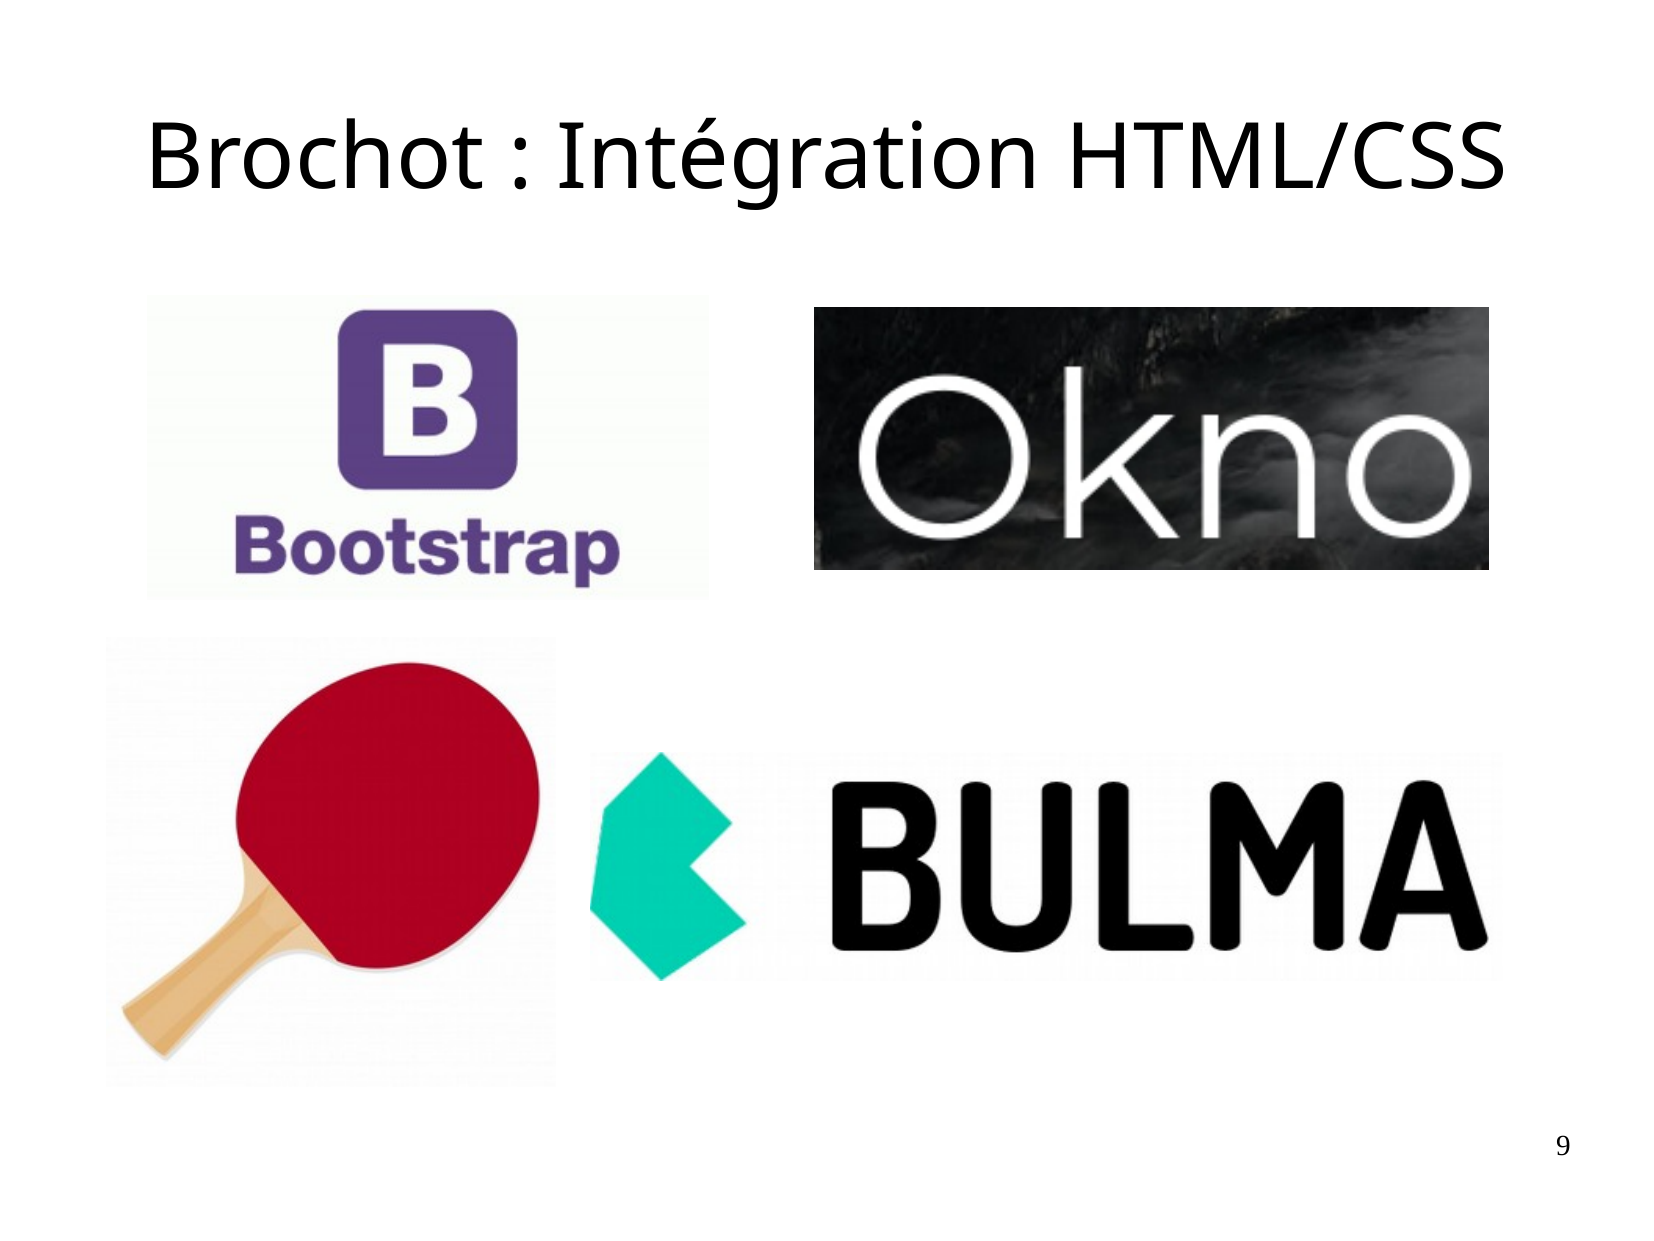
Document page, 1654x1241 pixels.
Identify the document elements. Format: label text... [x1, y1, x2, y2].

picture [106, 637, 556, 1087]
picture [814, 307, 1489, 570]
picture [590, 752, 1503, 981]
title Brochot : Intégration HTML/CSS [82, 49, 1571, 257]
picture [147, 295, 709, 600]
